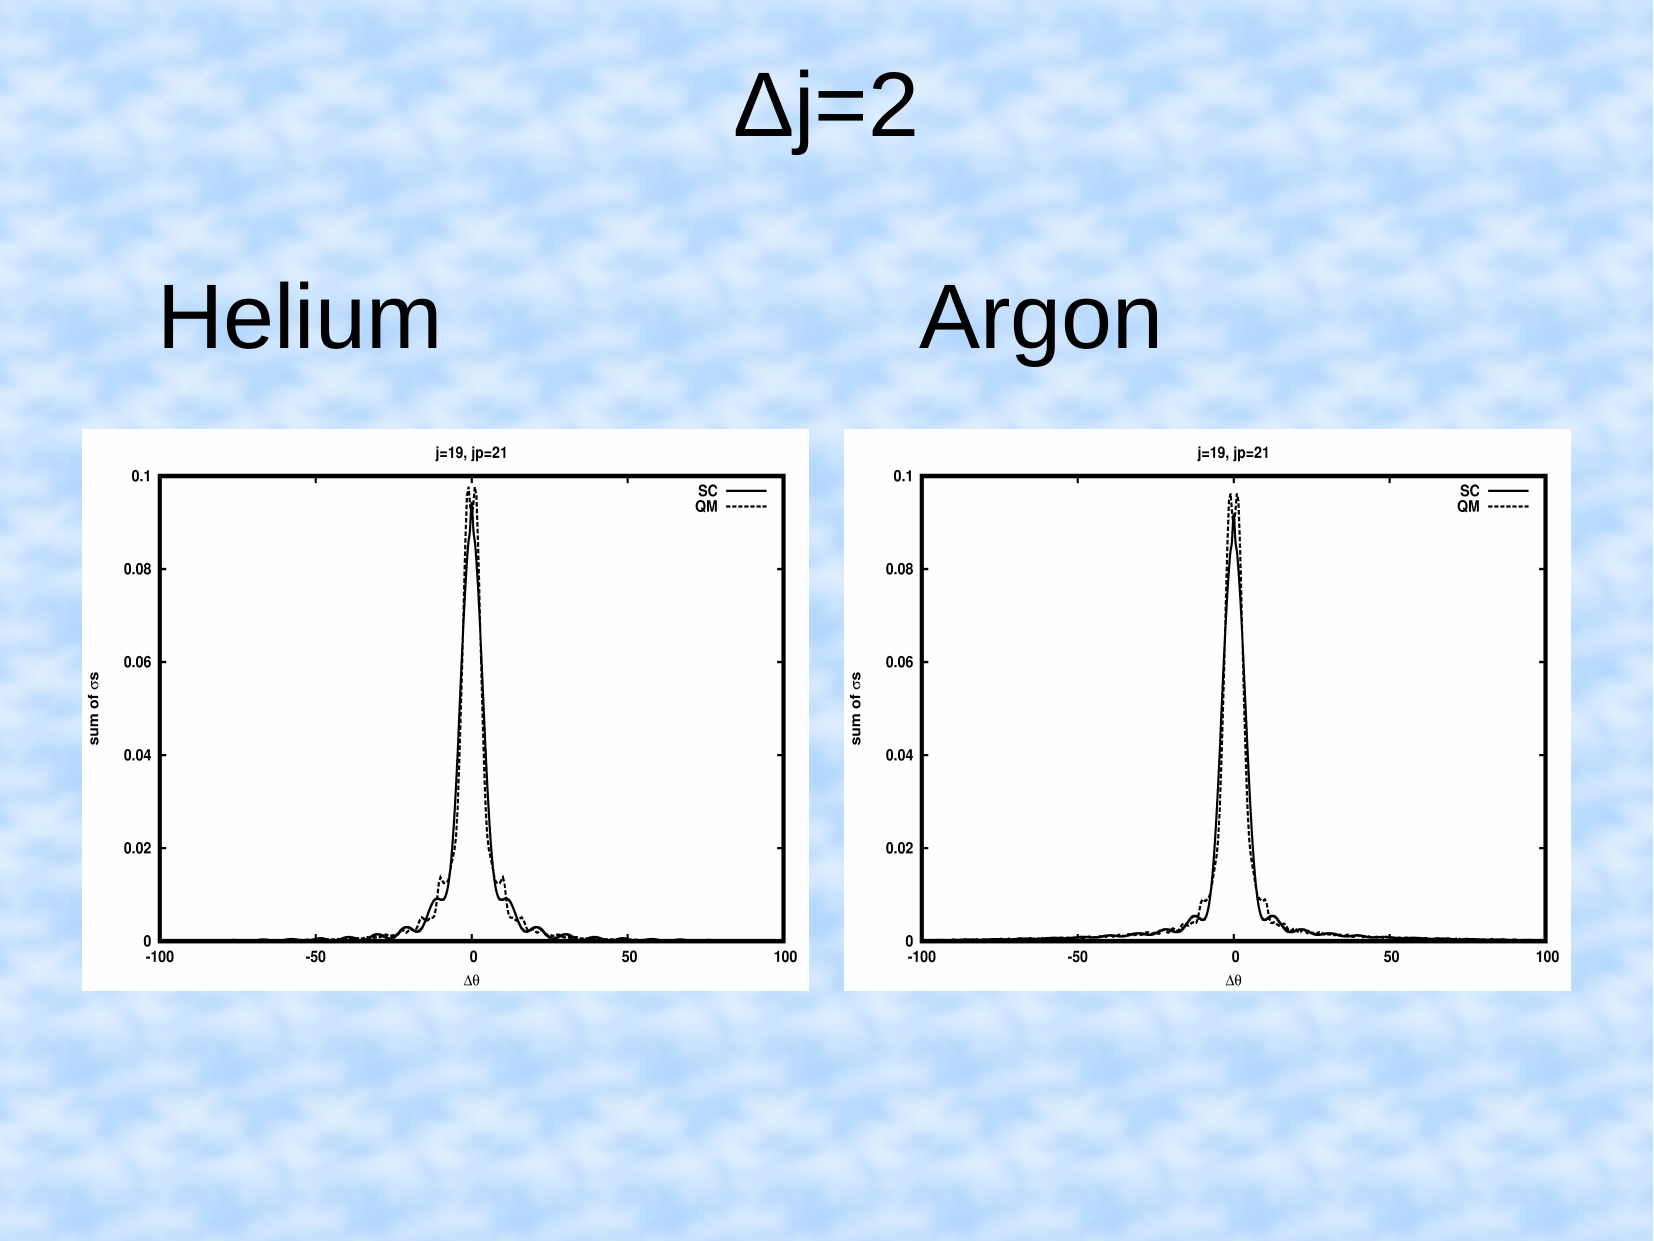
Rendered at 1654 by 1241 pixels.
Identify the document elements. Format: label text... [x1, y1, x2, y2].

title Argon [919, 213, 1645, 421]
title Helium [157, 213, 884, 421]
picture [0, 0, 1654, 1241]
text_box Δj=2 [693, 53, 960, 157]
